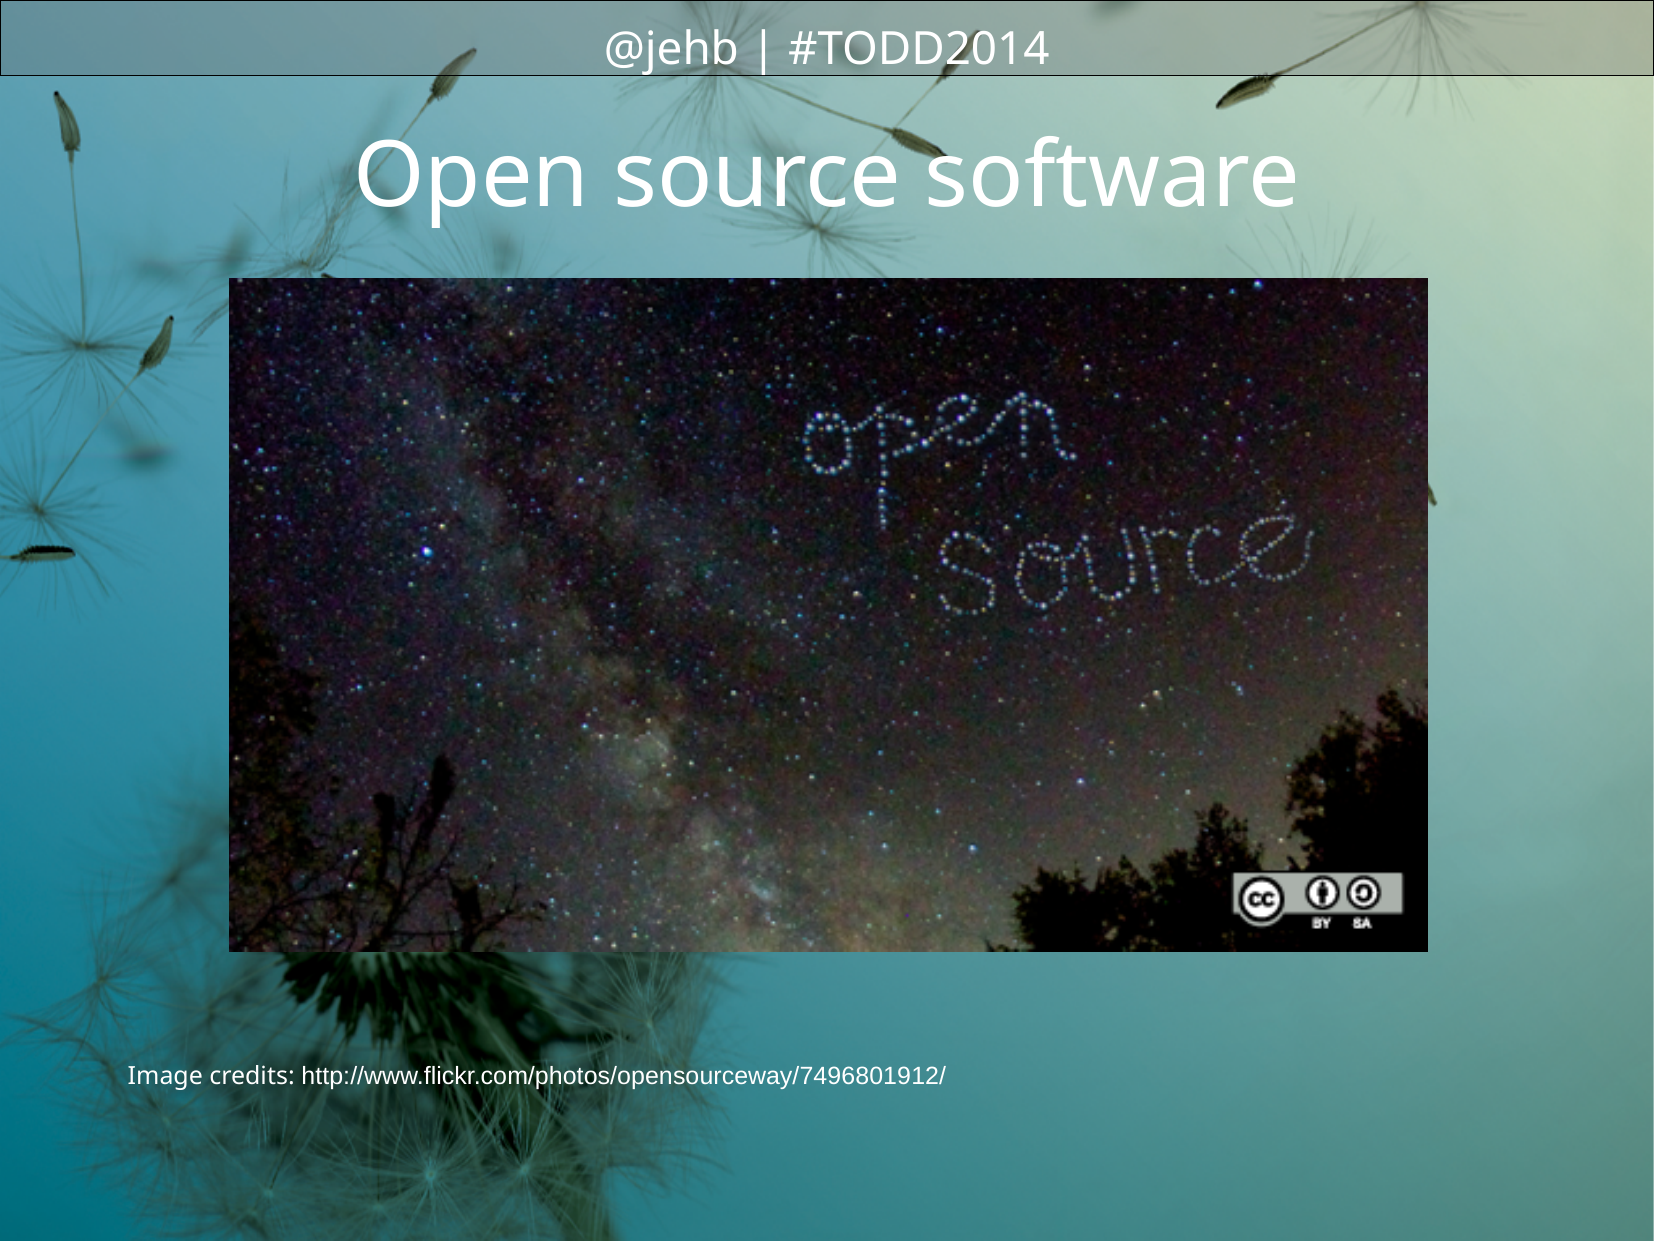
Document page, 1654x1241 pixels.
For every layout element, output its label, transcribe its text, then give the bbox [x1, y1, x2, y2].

text_box Image credits: http://www.flickr.com/photos/opensourceway/7496801912/ [112, 1050, 965, 1095]
title Open source software [82, 67, 1571, 275]
picture [0, 76, 1654, 1241]
